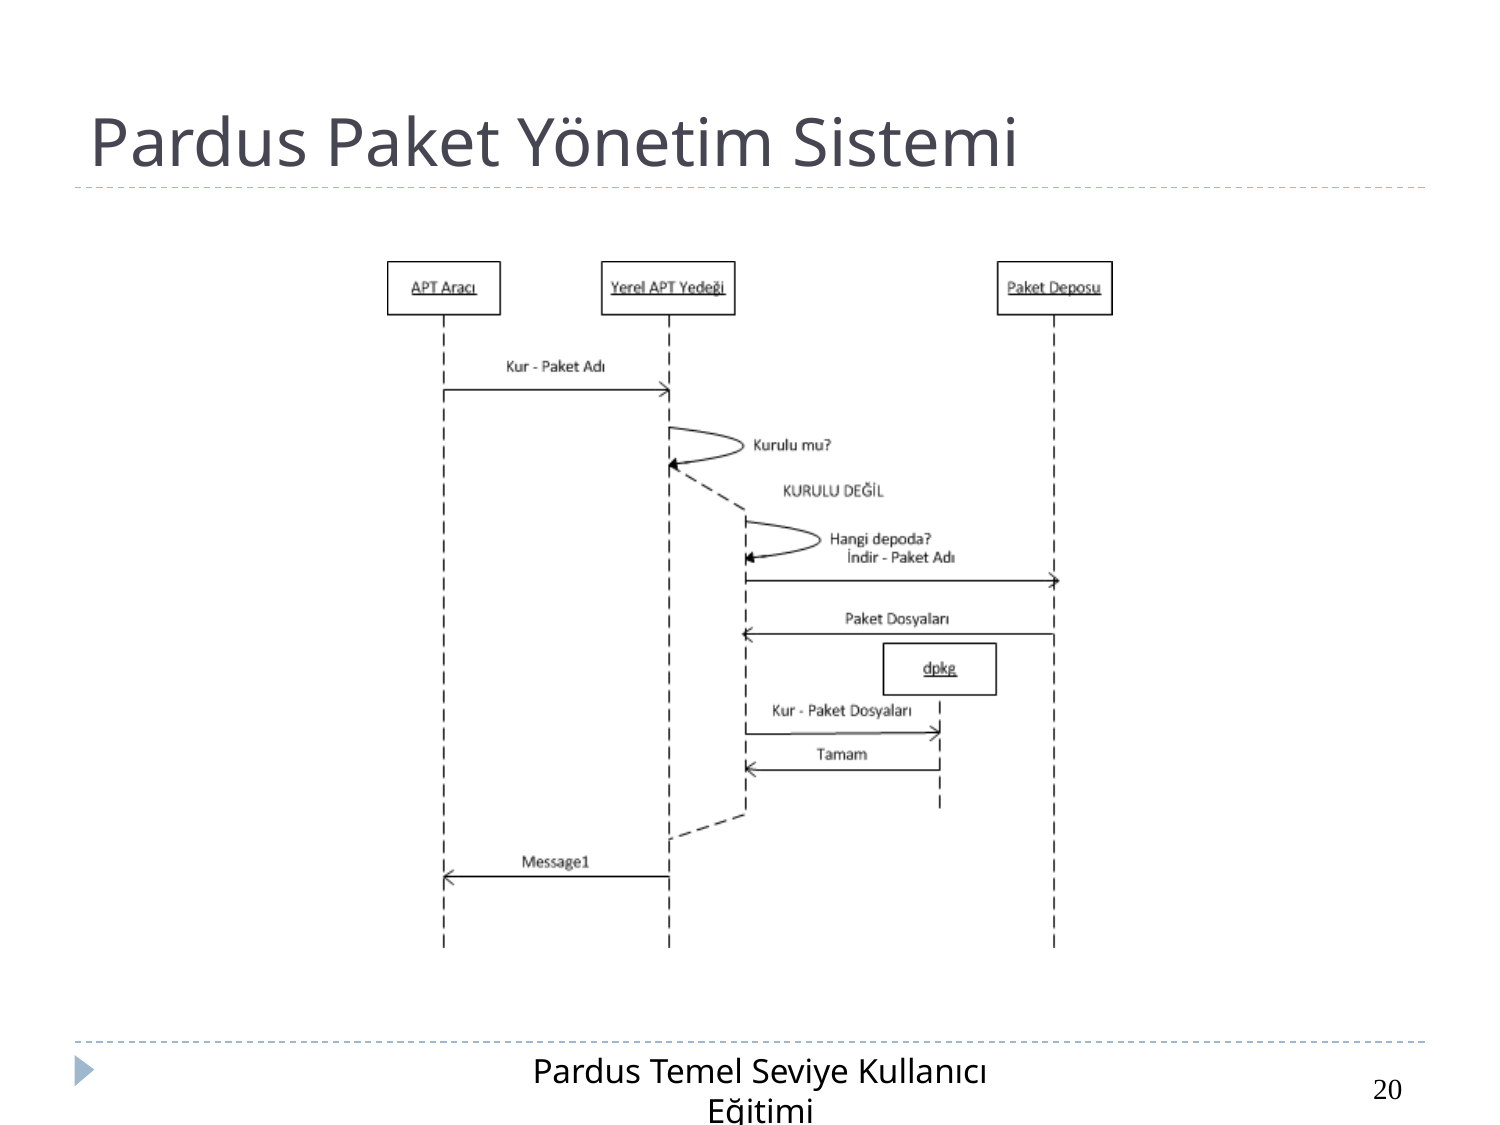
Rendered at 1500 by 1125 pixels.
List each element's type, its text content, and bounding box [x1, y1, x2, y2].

picture [387, 261, 1113, 948]
title Pardus Paket Yönetim Sistemi [75, 24, 1425, 188]
